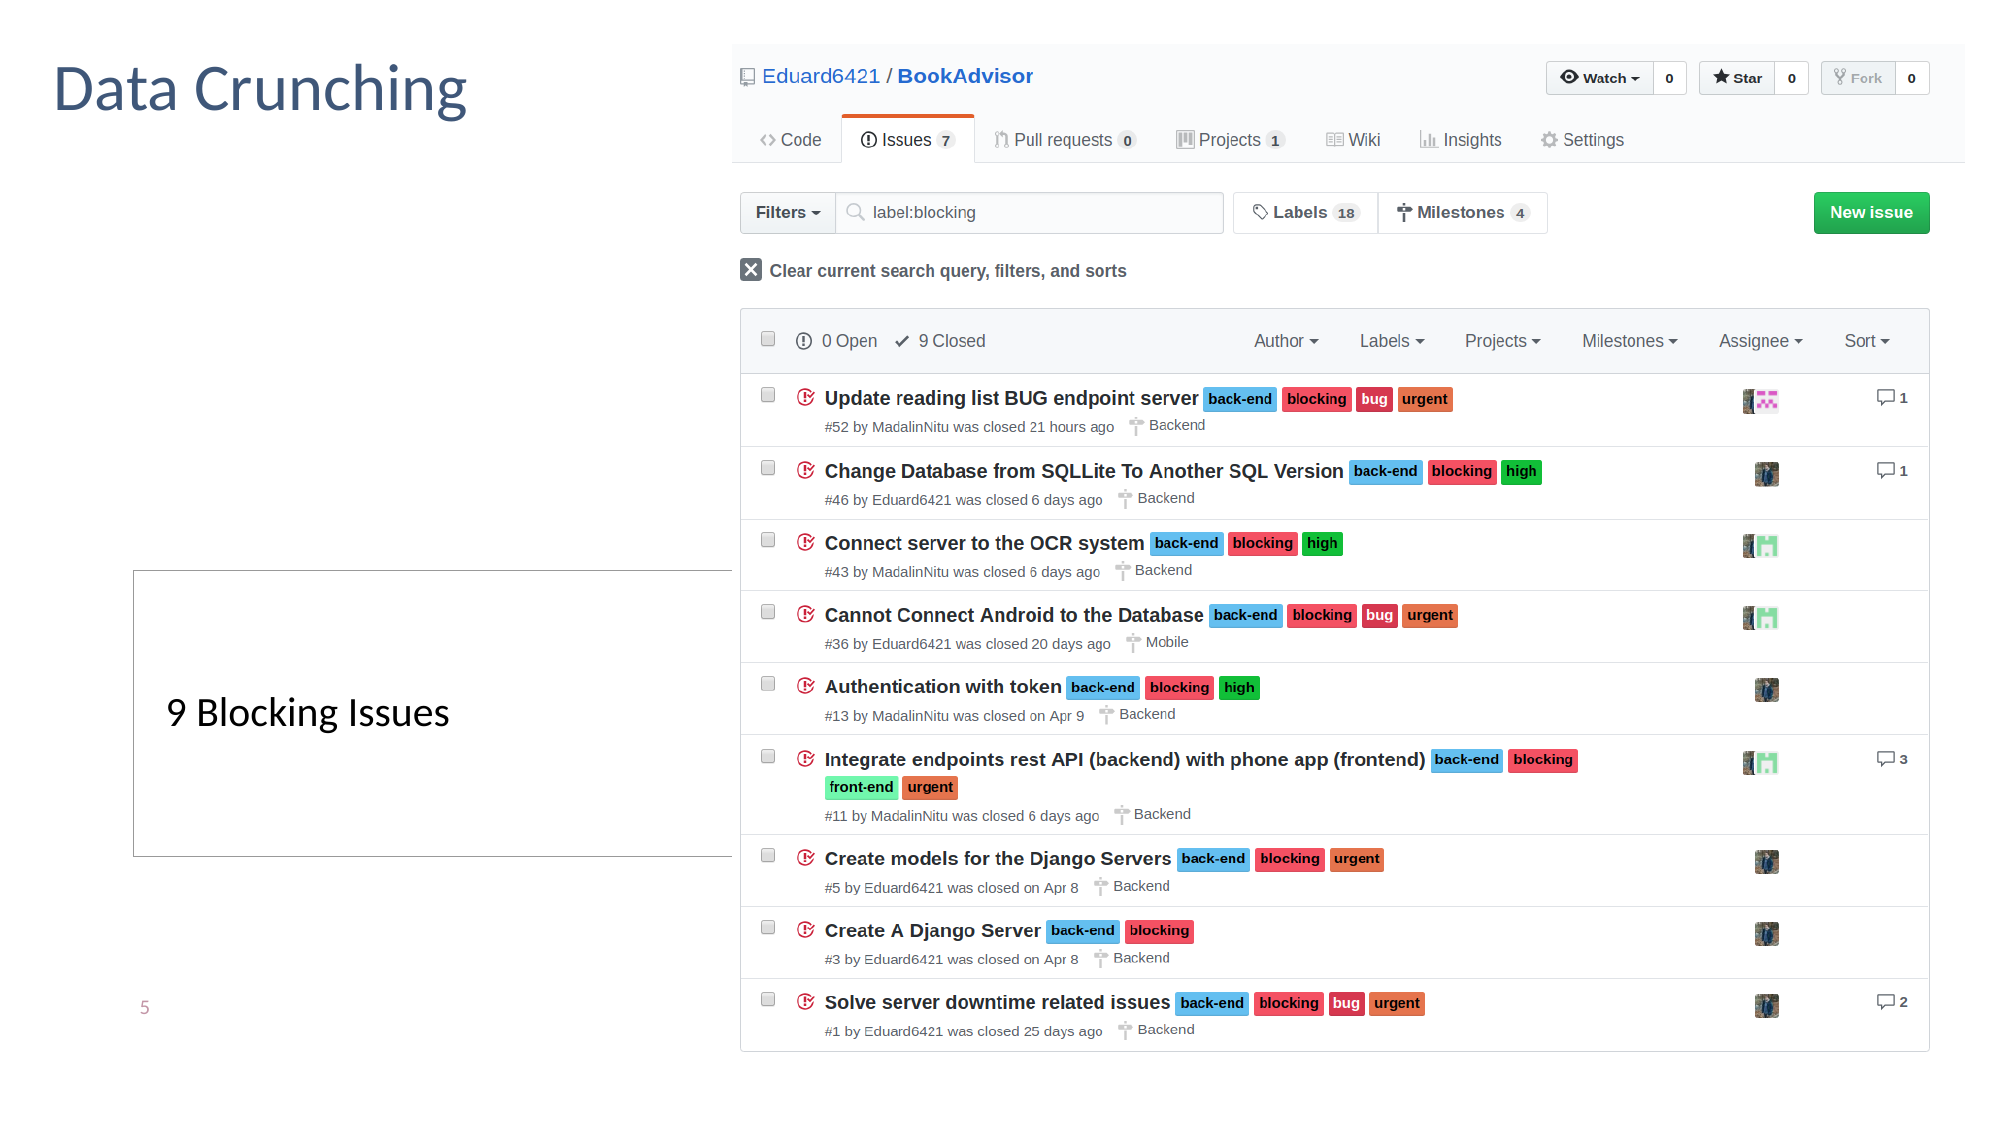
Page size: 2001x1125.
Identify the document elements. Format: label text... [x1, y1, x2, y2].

picture [732, 44, 1965, 1065]
slide_number <number> [105, 993, 170, 1033]
title Data Crunching [30, 41, 720, 135]
list 9 Blocking Issues [133, 570, 732, 857]
